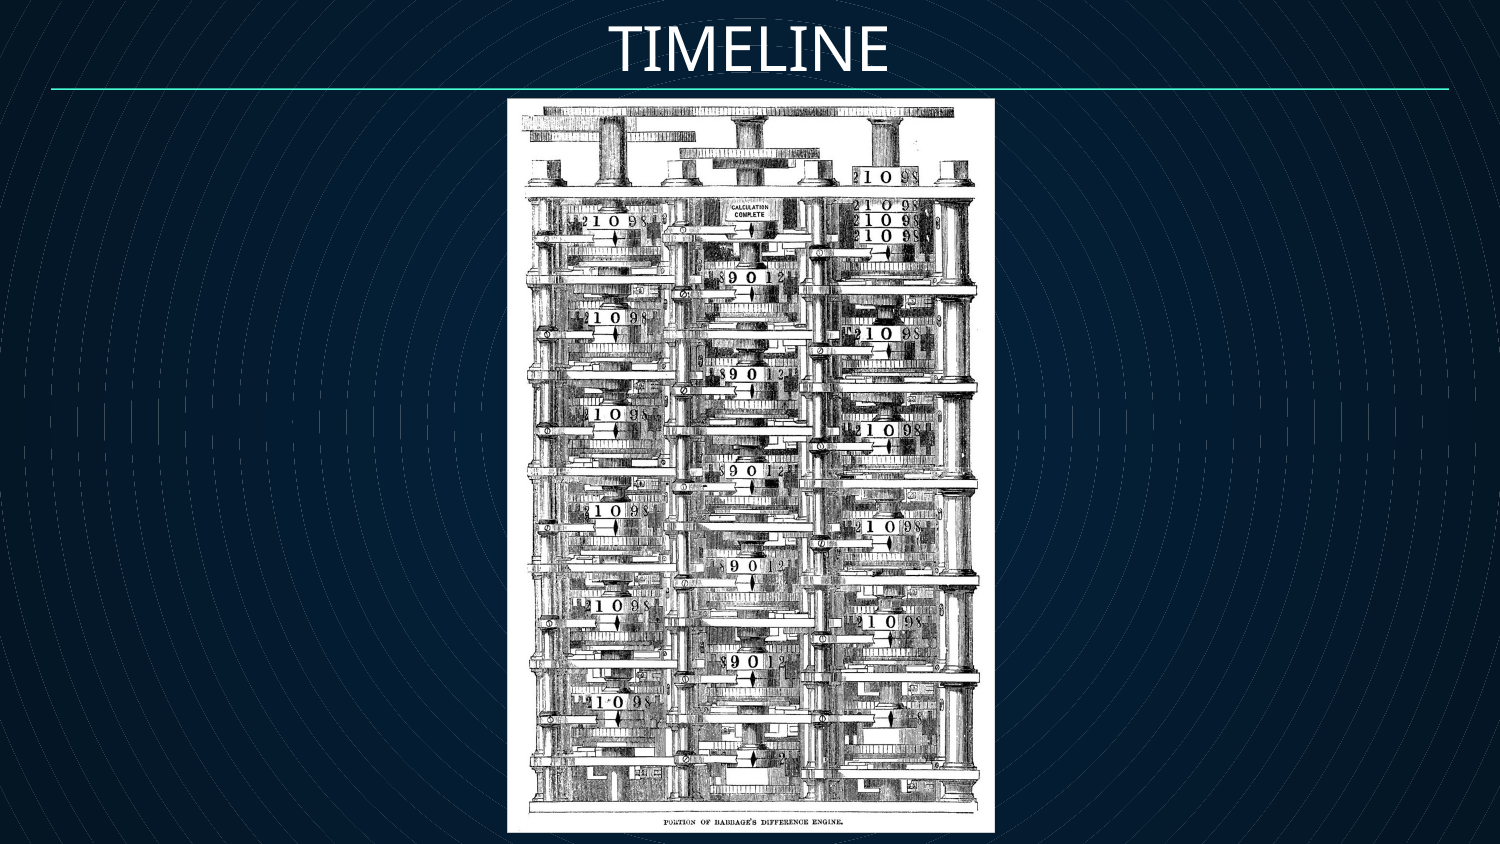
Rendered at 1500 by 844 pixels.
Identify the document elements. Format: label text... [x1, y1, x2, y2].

picture [507, 98, 995, 833]
title TIMELINE [51, 90, 1449, 99]
title TIMELINE [51, 0, 1449, 88]
